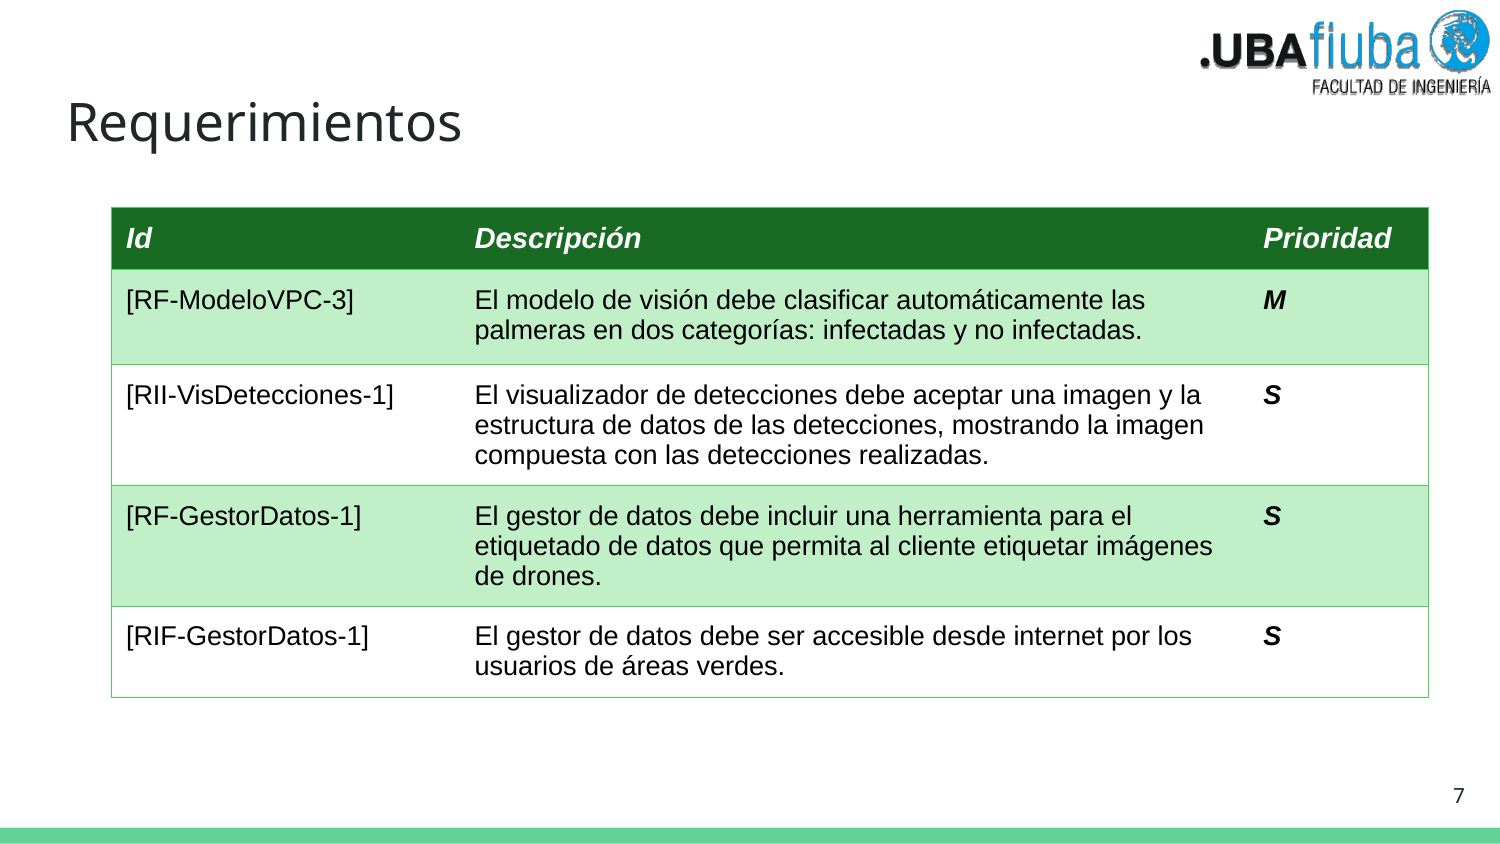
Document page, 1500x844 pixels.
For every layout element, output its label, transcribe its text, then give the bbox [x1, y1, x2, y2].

table_cell M [1248, 270, 1428, 364]
table_cell [RIF-GestorDatos-1] [112, 607, 460, 697]
table_cell S [1248, 365, 1428, 485]
title Requerimientos [51, 72, 1449, 167]
table_cell [RII-VisDetecciones-1] [112, 365, 460, 485]
table_header Id [112, 208, 460, 269]
table_cell S [1248, 486, 1428, 606]
table_cell [RF-GestorDatos-1] [112, 486, 460, 606]
slide_number <number> [1389, 764, 1480, 830]
table_header Prioridad [1248, 208, 1428, 269]
table_cell [RF-ModeloVPC-3] [112, 270, 460, 364]
table_cell El gestor de datos debe ser accesible desde internet por los usuarios de áreas verdes. [460, 607, 1248, 697]
table_cell El gestor de datos debe incluir una herramienta para el etiquetado de datos que permita al cliente etiquetar imágenes de drones. [460, 486, 1248, 606]
table_header Descripción [460, 208, 1248, 269]
table_cell El visualizador de detecciones debe aceptar una imagen y la estructura de datos de las detecciones, mostrando la imagen compuesta con las detecciones realizadas. [460, 365, 1248, 485]
picture [1192, 0, 1500, 103]
table_cell S [1248, 607, 1428, 697]
table_cell El modelo de visión debe clasificar automáticamente las palmeras en dos categorías: infectadas y no infectadas. [460, 270, 1248, 364]
